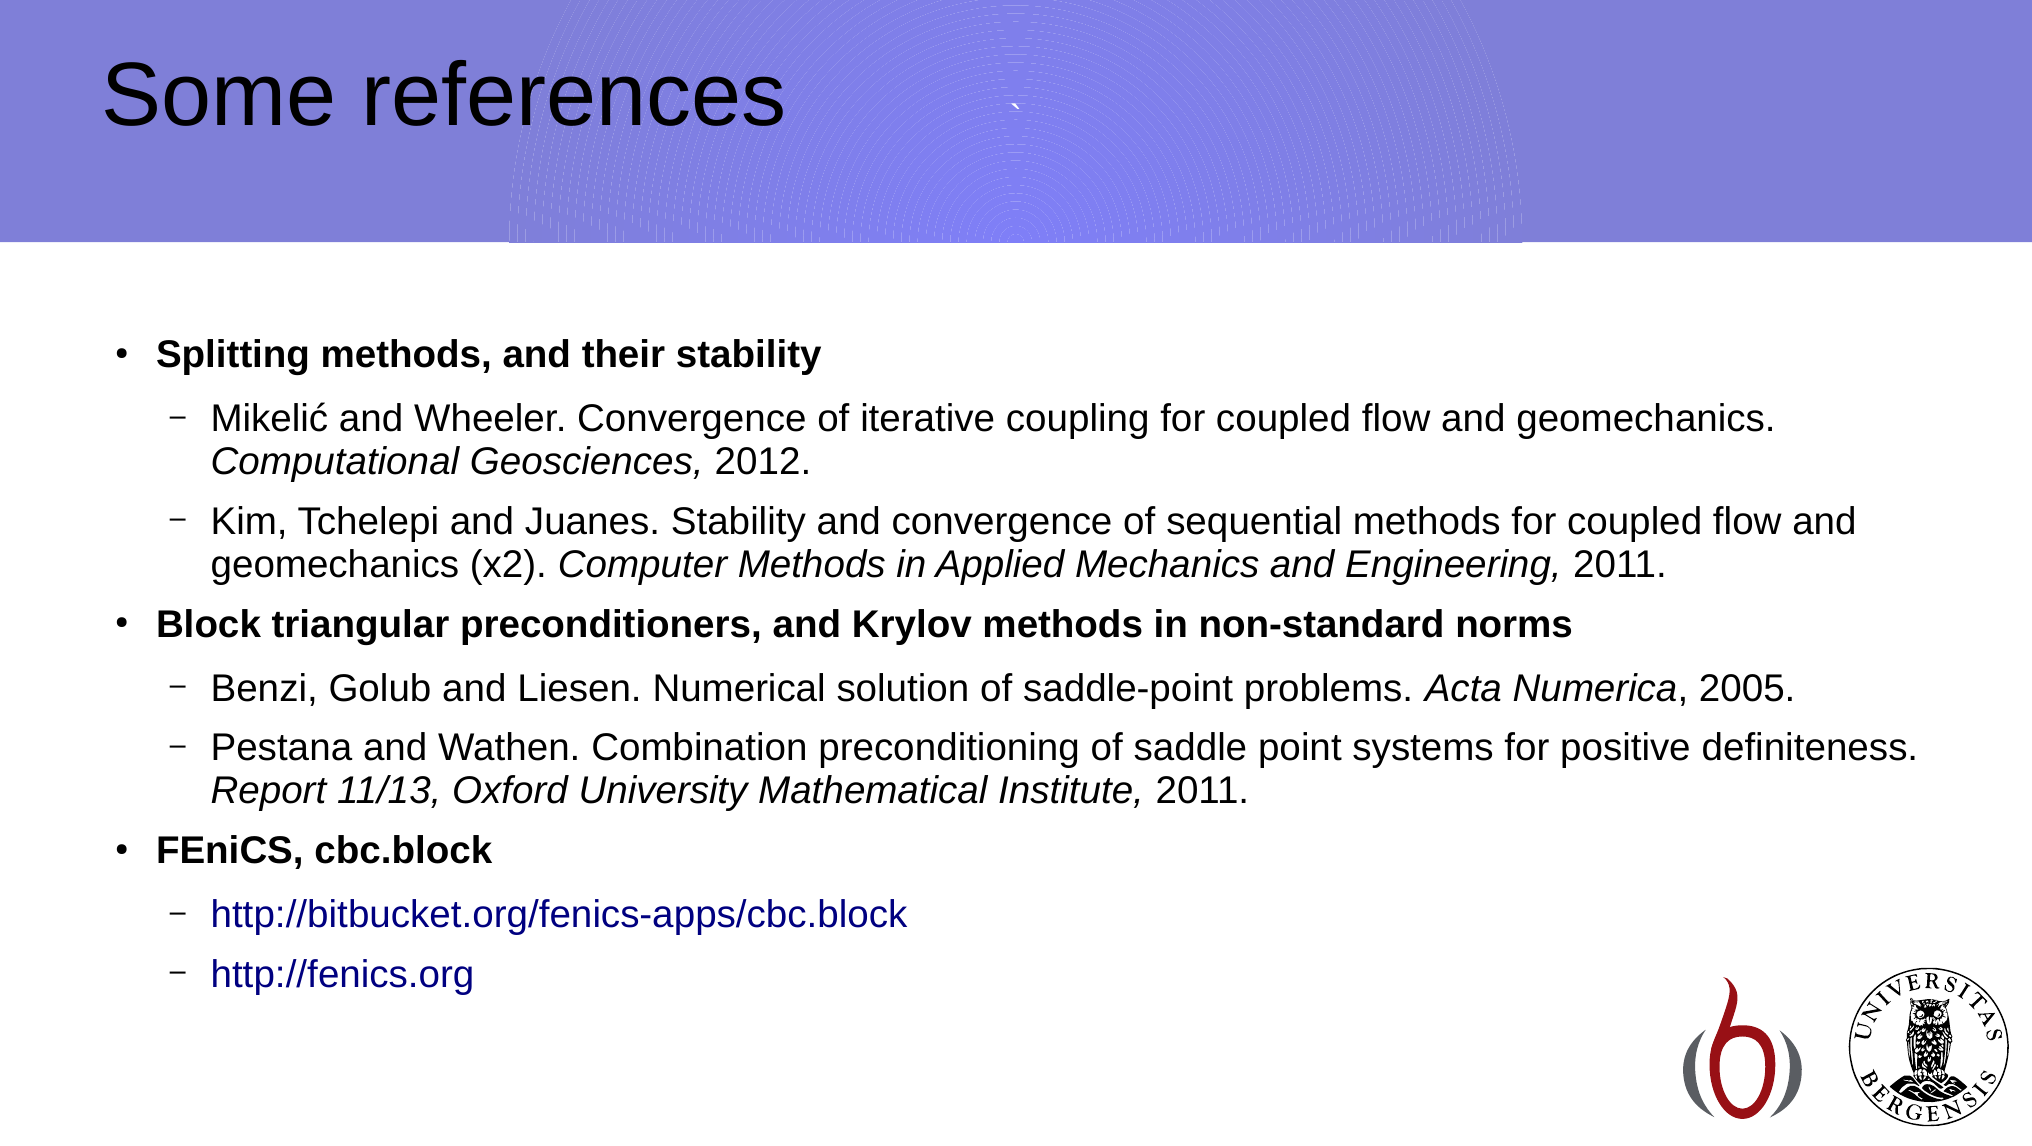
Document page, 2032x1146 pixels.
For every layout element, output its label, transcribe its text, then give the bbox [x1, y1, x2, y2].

list Splitting methods, and their stability Mikelić and Wheeler. Convergence of iterative coupling for coupled flow and geomechanics. Computational Geosciences, 2012. Kim, Tchelepi and Juanes. Stability and convergence of sequential methods for coupled flow and geomechanics (x2). Computer Methods in Applied Mechanics and Engineering, 2011. Block triangular preconditioners, and Krylov methods in non-standard norms Benzi, Golub and Liesen. Numerical solution of saddle-point problems. Acta Numerica, 2005. Pestana and Wathen. Combination preconditioning of saddle point systems for positive definiteness. Report 11/13, Oxford University Mathematical Institute, 2011. FEniCS, cbc.block http://bitbucket.org/fenics-apps/cbc.block http://fenics.org [101, 333, 1930, 998]
title Some references [101, 43, 1930, 145]
